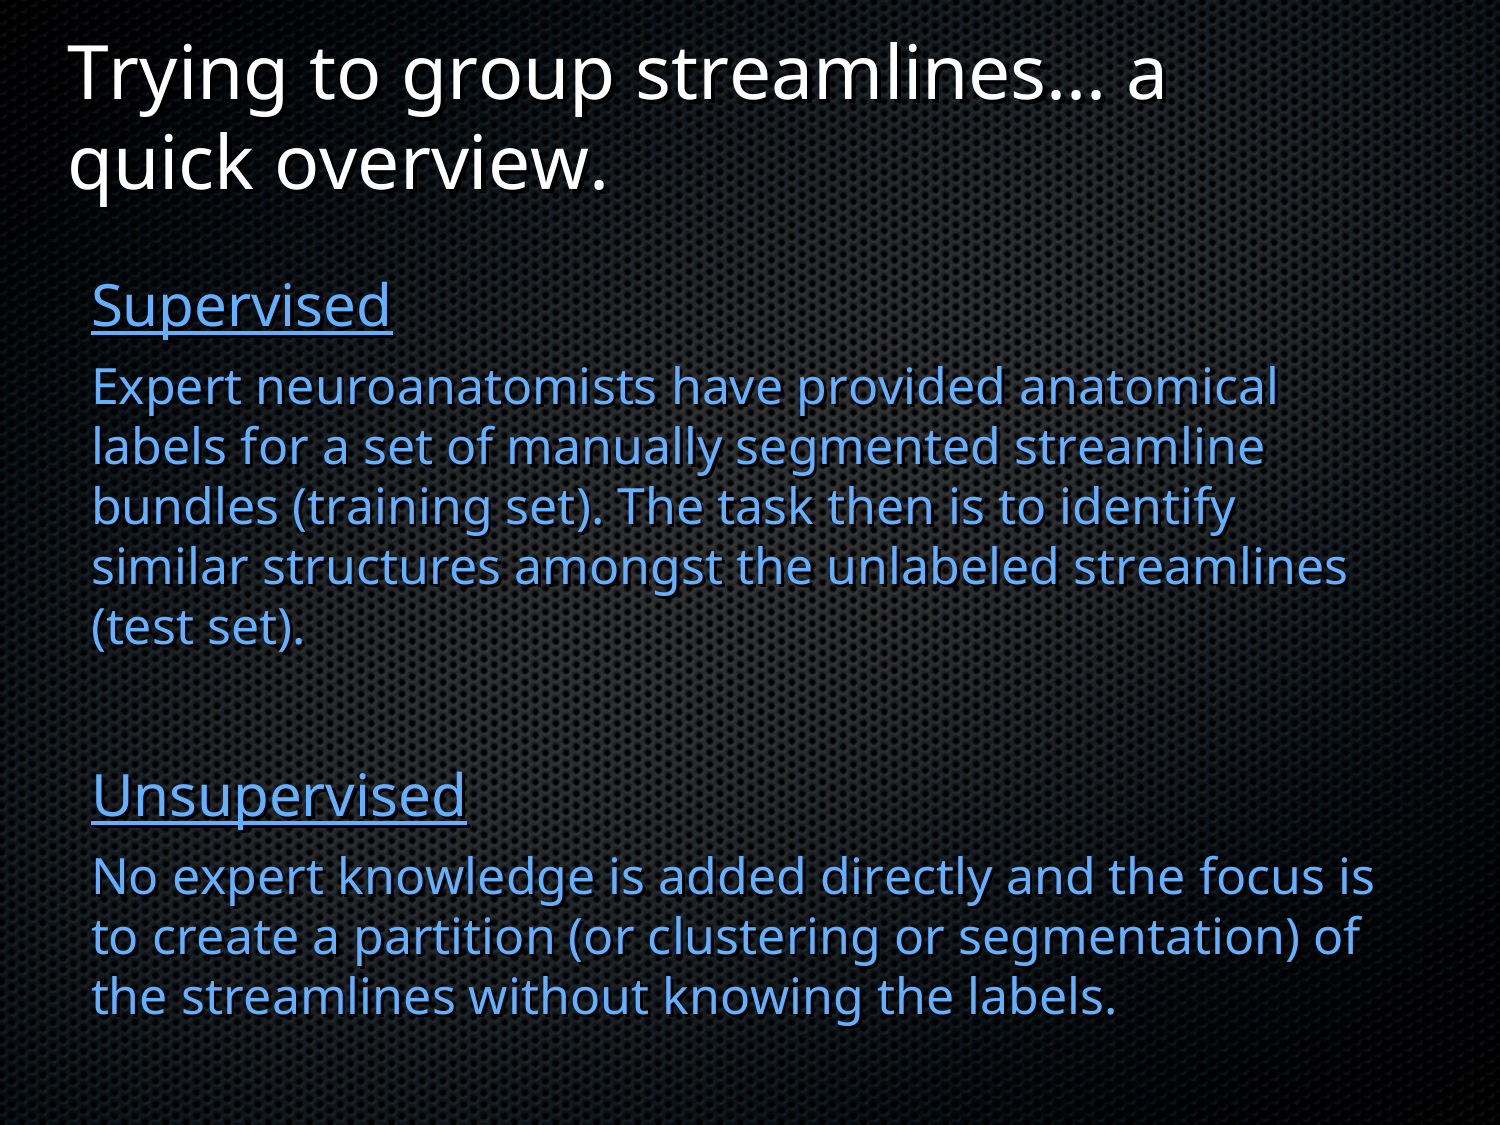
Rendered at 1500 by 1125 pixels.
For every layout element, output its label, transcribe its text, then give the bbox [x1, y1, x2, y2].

title Trying to group streamlines... a quick overview. [59, 15, 1364, 213]
picture [0, 0, 1500, 1125]
list Supervised Expert neuroanatomists have provided anatomical labels for a set of manually segmented streamline bundles (training set). The task then is to identify similar structures amongst the unlabeled streamlines (test set). Unsupervised No expert knowledge is added directly and the focus is to create a partition (or clustering or segmentation) of the streamlines without knowing the labels. [82, 259, 1387, 1101]
